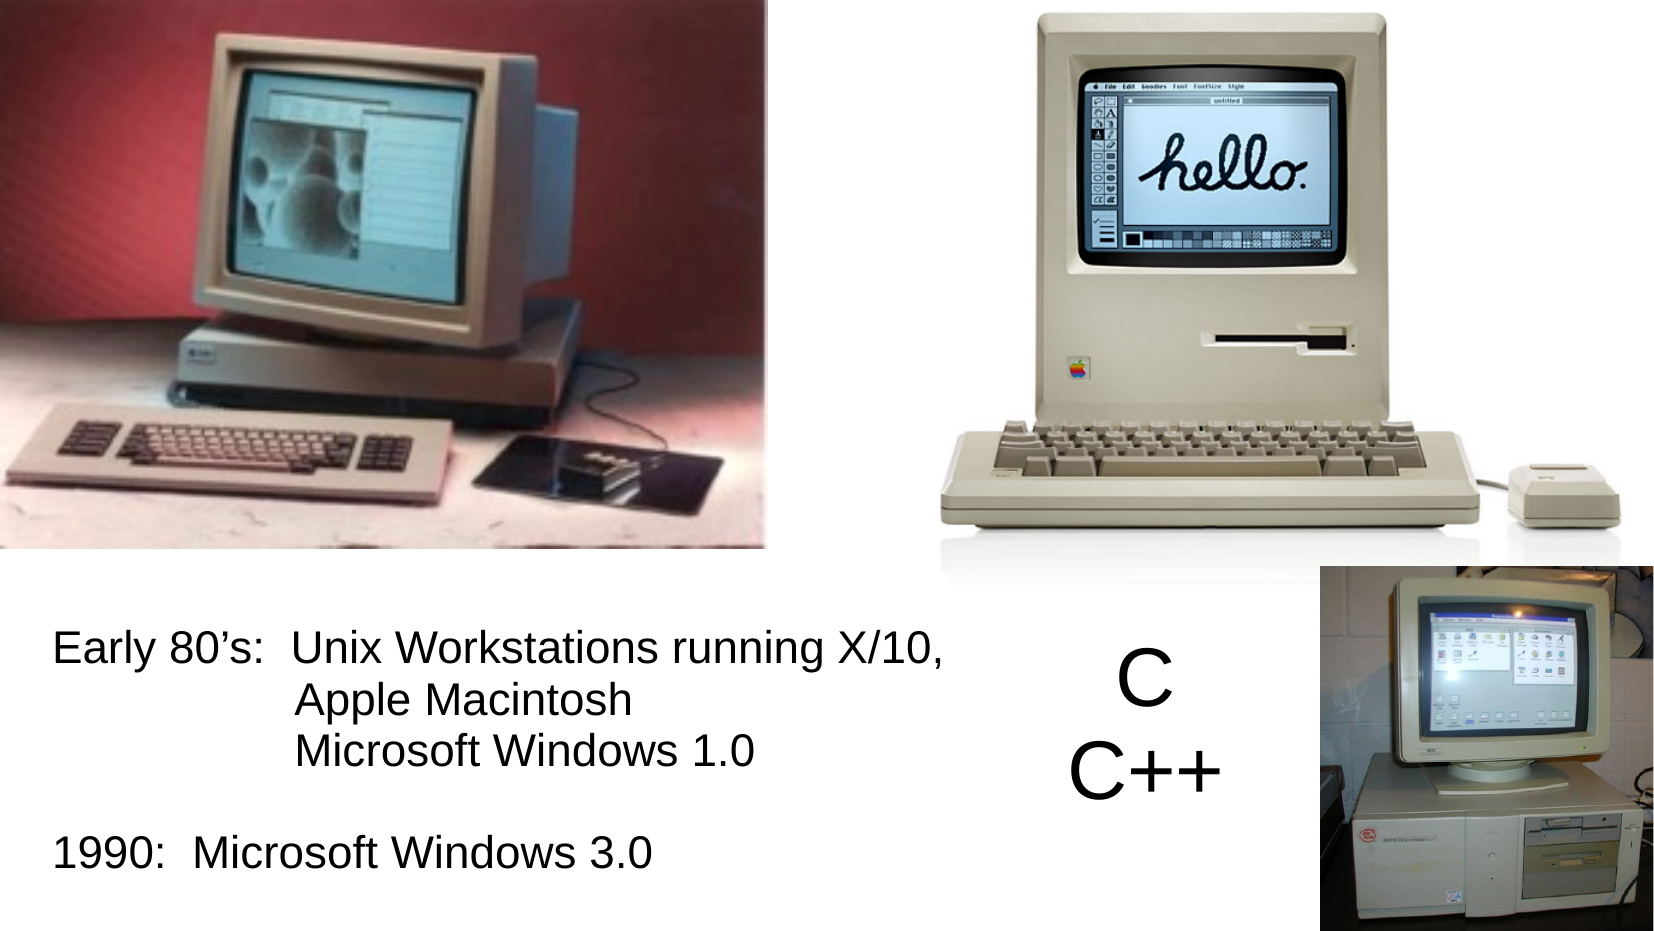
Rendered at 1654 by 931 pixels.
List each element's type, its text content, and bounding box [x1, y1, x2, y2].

text_box C C++ [1052, 624, 1240, 825]
picture [937, 9, 1654, 931]
text_box Early 80’s: Unix Workstations running X/10, Apple Macintosh Microsoft Windows 1.0 1990: Microsoft Windows 3.0 [37, 615, 961, 887]
picture [0, 0, 768, 549]
